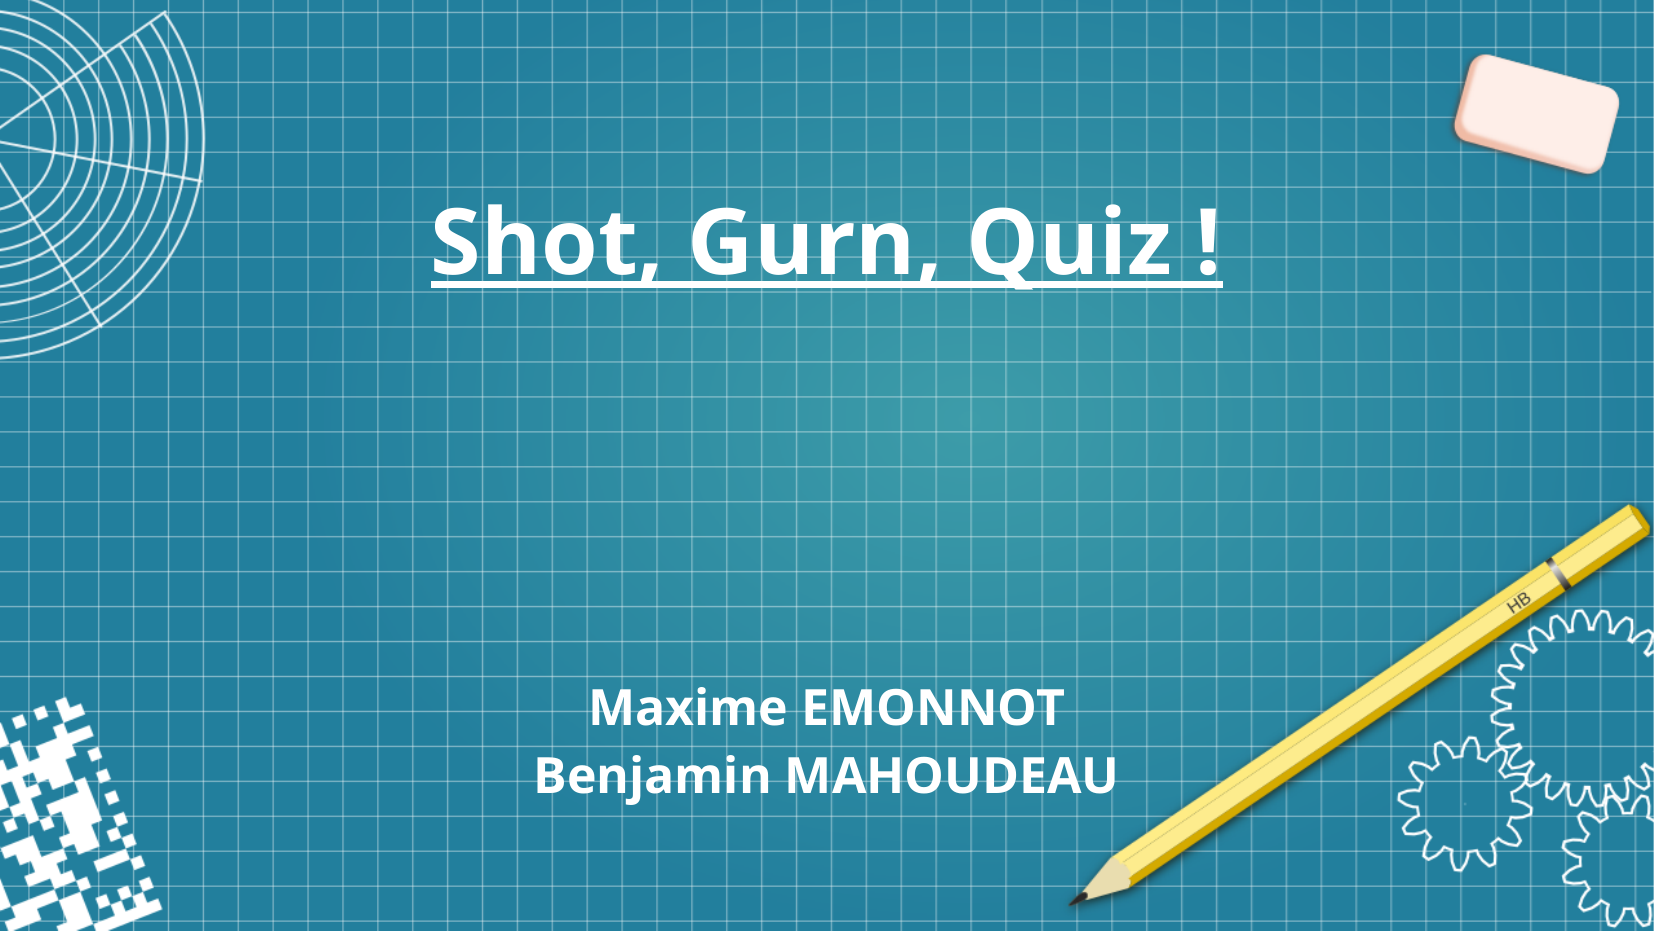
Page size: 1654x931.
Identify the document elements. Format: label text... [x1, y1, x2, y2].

subtitle Maxime EMONNOT Benjamin MAHOUDEAU [82, 513, 1571, 931]
title Shot, Gurn, Quiz ! [82, 132, 1571, 346]
picture [0, 0, 1654, 931]
